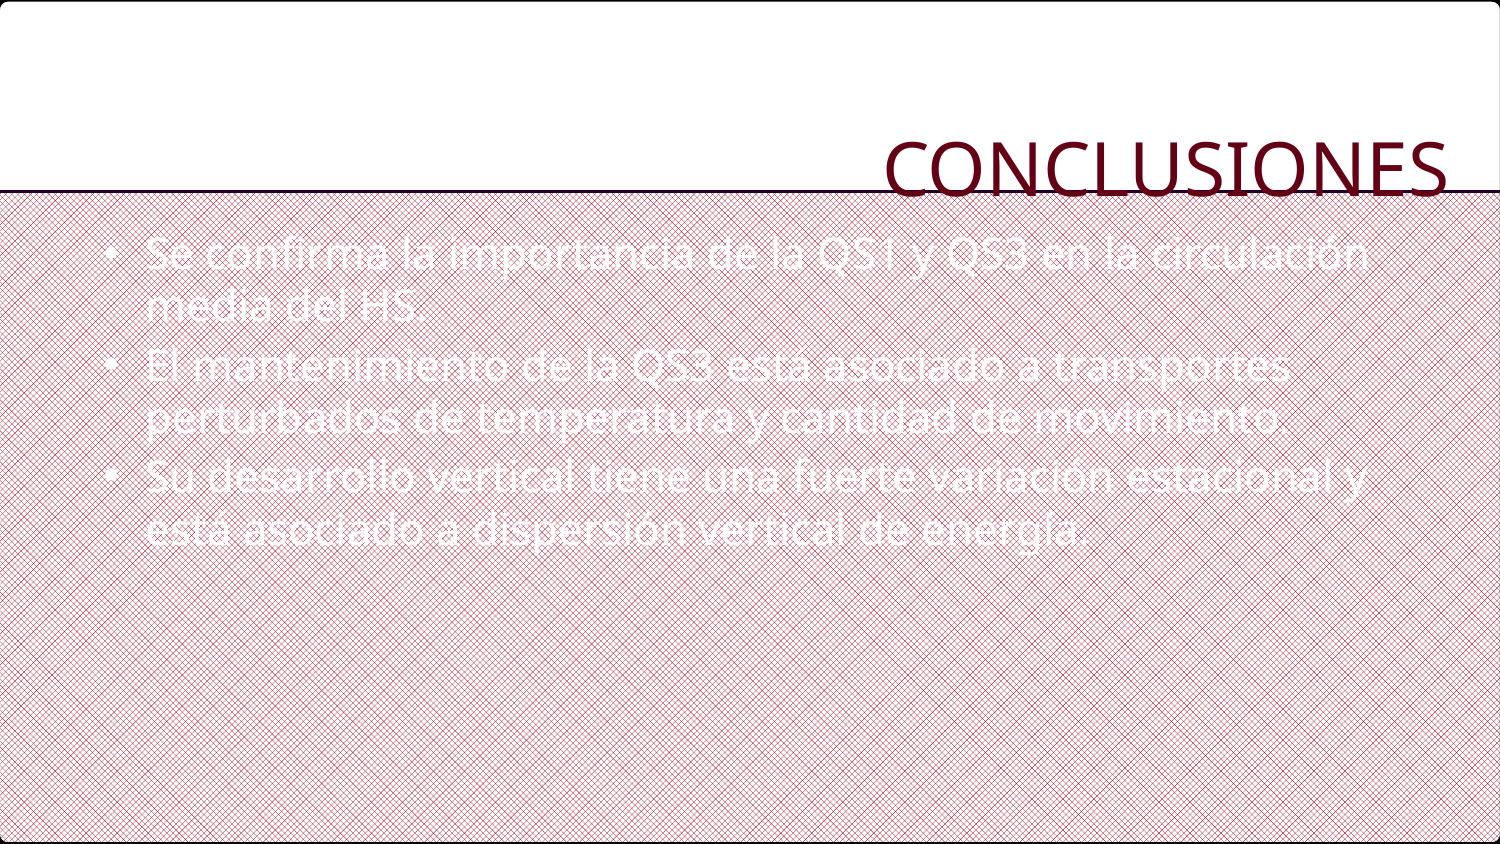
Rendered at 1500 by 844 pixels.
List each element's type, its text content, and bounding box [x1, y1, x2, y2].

list Se confirma la importancia de la QS1 y QS3 en la circulación media del HS. El mantenimiento de la QS3 está asociado a transportes perturbados de temperatura y cantidad de movimiento. Su desarrollo vertical tiene una fuerte variación estacional y está asociado a dispersión vertical de energía. [88, 218, 1412, 795]
list Conclusiones [35, 91, 1465, 242]
